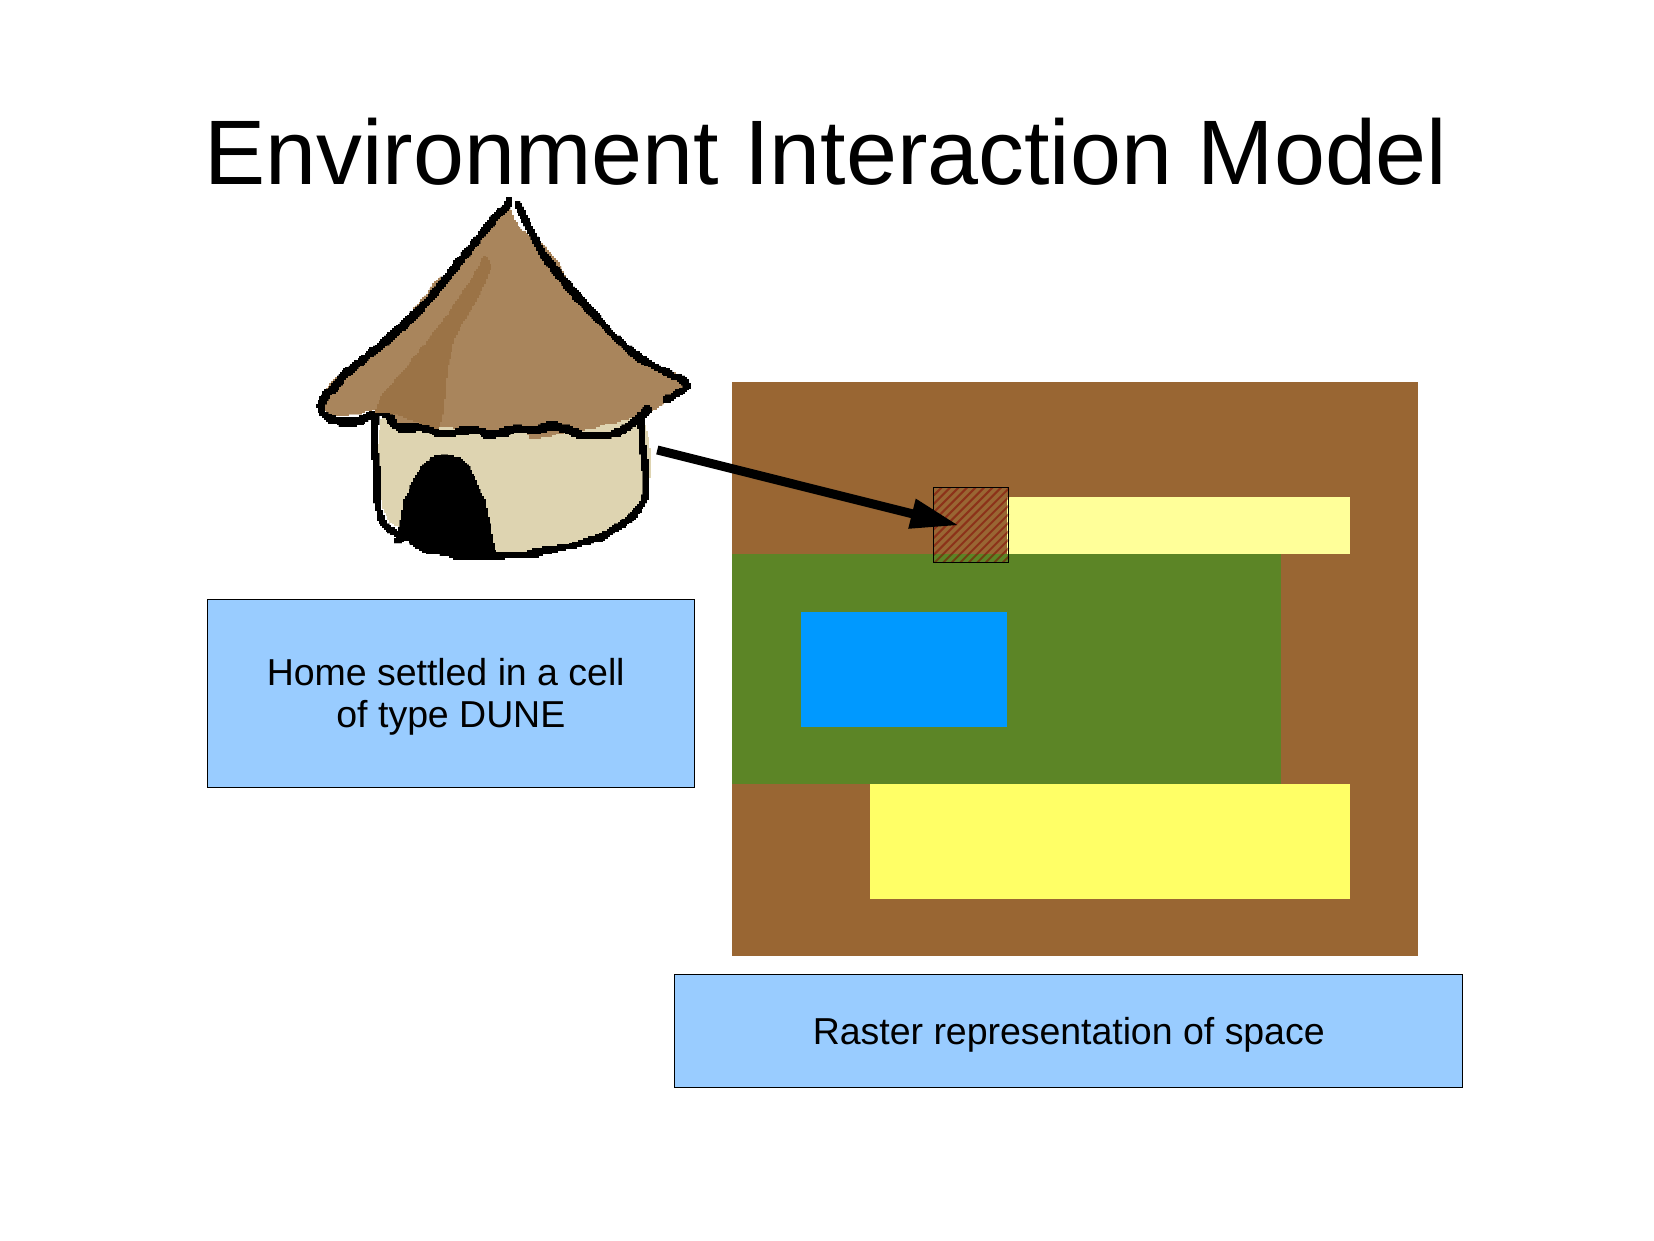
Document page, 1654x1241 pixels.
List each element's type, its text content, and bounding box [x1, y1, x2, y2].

table_cell [1213, 899, 1281, 956]
table_cell [1350, 554, 1418, 612]
table_cell [1281, 727, 1350, 784]
table_cell [732, 669, 801, 727]
table_cell [1075, 669, 1144, 727]
table_cell [1075, 554, 1144, 612]
table_cell [1007, 727, 1075, 784]
table_cell [938, 612, 1007, 669]
table_header [1213, 382, 1281, 440]
table_header [870, 382, 938, 440]
table_cell [1007, 554, 1075, 612]
table_cell [801, 554, 870, 612]
table_cell [1213, 554, 1281, 612]
table_cell [1075, 784, 1144, 841]
table_cell [1281, 899, 1350, 956]
table_cell [801, 497, 870, 554]
table_cell [870, 727, 938, 784]
table_cell [870, 899, 938, 956]
table_cell [1213, 727, 1281, 784]
table_cell [1075, 497, 1144, 554]
table_cell [732, 554, 801, 612]
table_cell [801, 669, 870, 727]
table_cell [732, 784, 801, 841]
table_cell [1281, 841, 1350, 899]
table_header [1281, 382, 1350, 440]
table_cell [870, 612, 938, 669]
table_header [1350, 382, 1418, 440]
table_cell [870, 509, 933, 554]
table_cell [732, 727, 801, 784]
table_cell [801, 899, 870, 956]
table_header [938, 382, 1007, 440]
table_cell [1009, 497, 1075, 554]
table_cell [1350, 612, 1418, 669]
table_cell [938, 440, 1007, 487]
table_cell [1144, 841, 1213, 899]
table_cell [938, 727, 1007, 784]
table_cell [801, 784, 870, 841]
table_cell [1144, 440, 1213, 497]
table_cell [870, 440, 938, 497]
table_header [1144, 382, 1213, 440]
table_cell [870, 669, 938, 727]
table_header [1075, 382, 1144, 440]
table_cell [1075, 612, 1144, 669]
table_cell [1144, 669, 1213, 727]
table_cell [870, 841, 938, 899]
table_cell [1350, 784, 1418, 841]
table_cell [1144, 497, 1213, 554]
table_cell [1007, 440, 1075, 497]
text_box [933, 487, 1009, 563]
table_cell [1144, 727, 1213, 784]
table_header [1007, 382, 1075, 440]
table_cell [1213, 841, 1281, 899]
table_cell [1144, 612, 1213, 669]
table_cell [1350, 440, 1418, 497]
table_cell [1350, 497, 1418, 554]
table_cell [1075, 440, 1144, 497]
table_cell [1281, 669, 1350, 727]
table_cell [1281, 612, 1350, 669]
table_cell [1007, 899, 1075, 956]
table_cell [732, 841, 801, 899]
title Environment Interaction Model [82, 49, 1571, 257]
table_cell [1350, 841, 1418, 899]
table_cell [1281, 784, 1350, 841]
table_cell [1007, 784, 1075, 841]
table_cell [1281, 554, 1350, 612]
table_cell [1007, 841, 1075, 899]
table_cell [801, 841, 870, 899]
table_header [801, 382, 870, 440]
table_cell [870, 497, 933, 509]
text_box Home settled in a cell of type DUNE [207, 599, 695, 788]
table_cell [938, 784, 1007, 841]
table_cell [1144, 554, 1213, 612]
table_cell [1281, 497, 1350, 554]
table_cell [732, 497, 801, 554]
table_cell [870, 554, 938, 612]
table_cell [732, 474, 801, 497]
table_cell [1075, 899, 1144, 956]
table_cell [1144, 899, 1213, 956]
table_cell [1213, 669, 1281, 727]
table_cell [1144, 784, 1213, 841]
picture [288, 257, 713, 603]
table_cell [1281, 440, 1350, 497]
table_cell [1075, 727, 1144, 784]
table_cell [1075, 841, 1144, 899]
table_cell [1350, 669, 1418, 727]
table_cell [801, 727, 870, 784]
table_cell [801, 612, 870, 669]
table_cell [1350, 727, 1418, 784]
text_box Raster representation of space [674, 974, 1463, 1088]
table_cell [1007, 669, 1075, 727]
table_cell [938, 563, 1007, 612]
table_cell [732, 899, 801, 956]
table_cell [938, 841, 1007, 899]
table_cell [1350, 899, 1418, 956]
table_cell [870, 784, 938, 841]
table_cell [1213, 784, 1281, 841]
table_cell [938, 899, 1007, 956]
table_cell [801, 440, 870, 497]
table_header [732, 382, 801, 440]
table_cell [1213, 612, 1281, 669]
table_cell [1213, 497, 1281, 554]
table_cell [1213, 440, 1281, 497]
table_cell [938, 669, 1007, 727]
table_cell [732, 612, 801, 669]
table_cell [1007, 612, 1075, 669]
table_cell [732, 440, 801, 481]
table_cell [801, 491, 822, 497]
